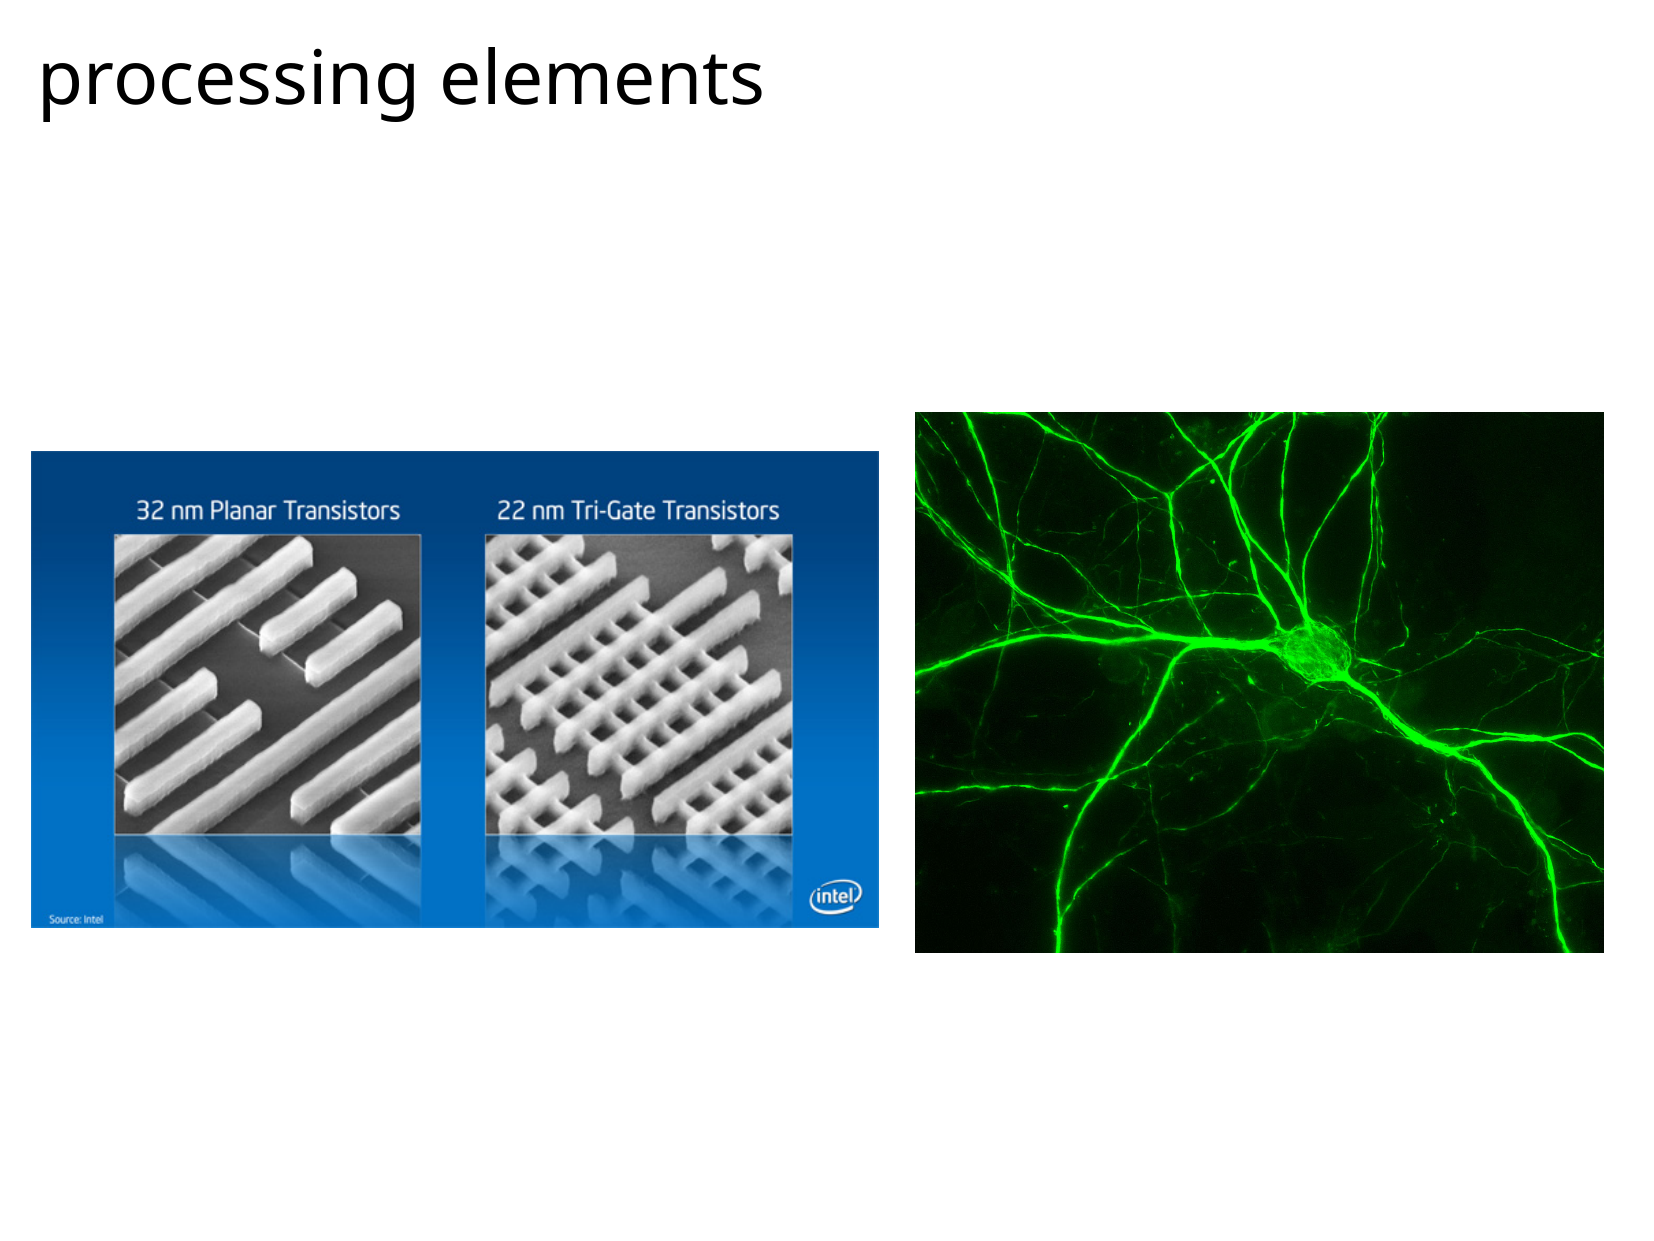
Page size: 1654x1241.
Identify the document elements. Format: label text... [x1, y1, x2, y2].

picture [915, 412, 1604, 953]
title processing elements [37, 0, 1613, 151]
picture [31, 451, 879, 928]
